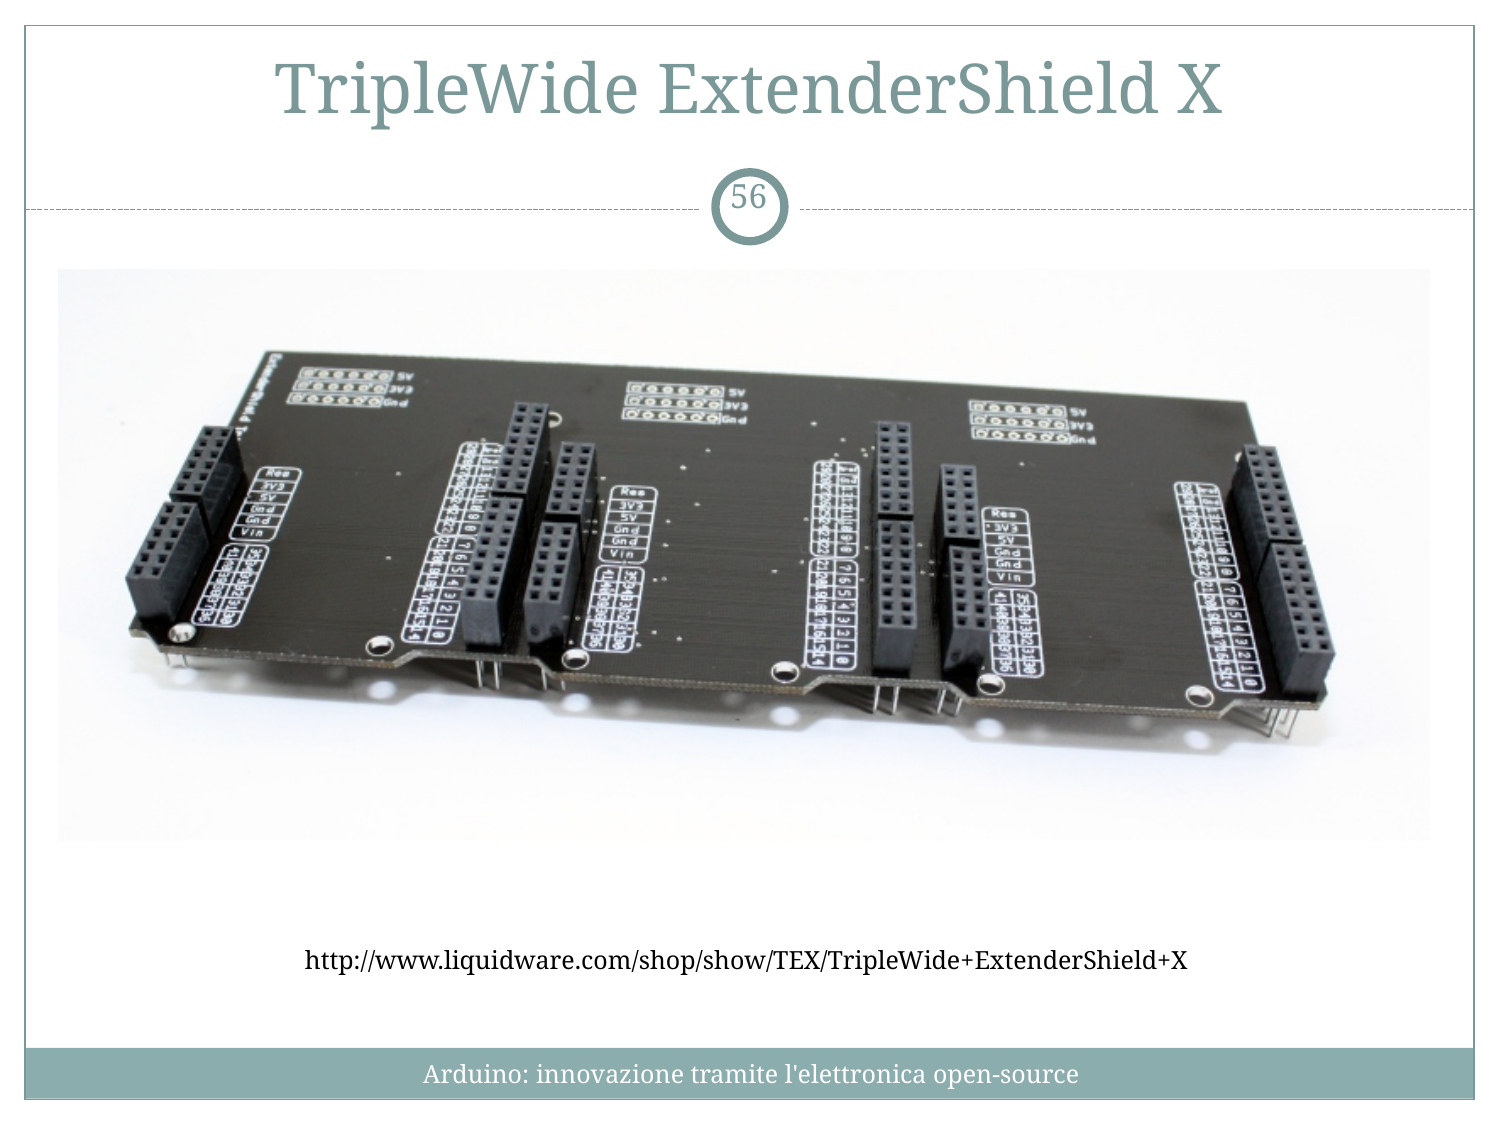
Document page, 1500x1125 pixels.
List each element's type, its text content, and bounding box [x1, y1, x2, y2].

title TripleWide ExtenderShield X [49, 37, 1450, 162]
slide_number <numero> [715, 168, 791, 241]
picture [58, 269, 1430, 841]
footer Arduino: innovazione tramite l'elettronica open-source [50, 1051, 1454, 1112]
list http://www.liquidware.com/shop/show/TEX/TripleWide+ExtenderShield+X [49, 937, 1445, 1020]
